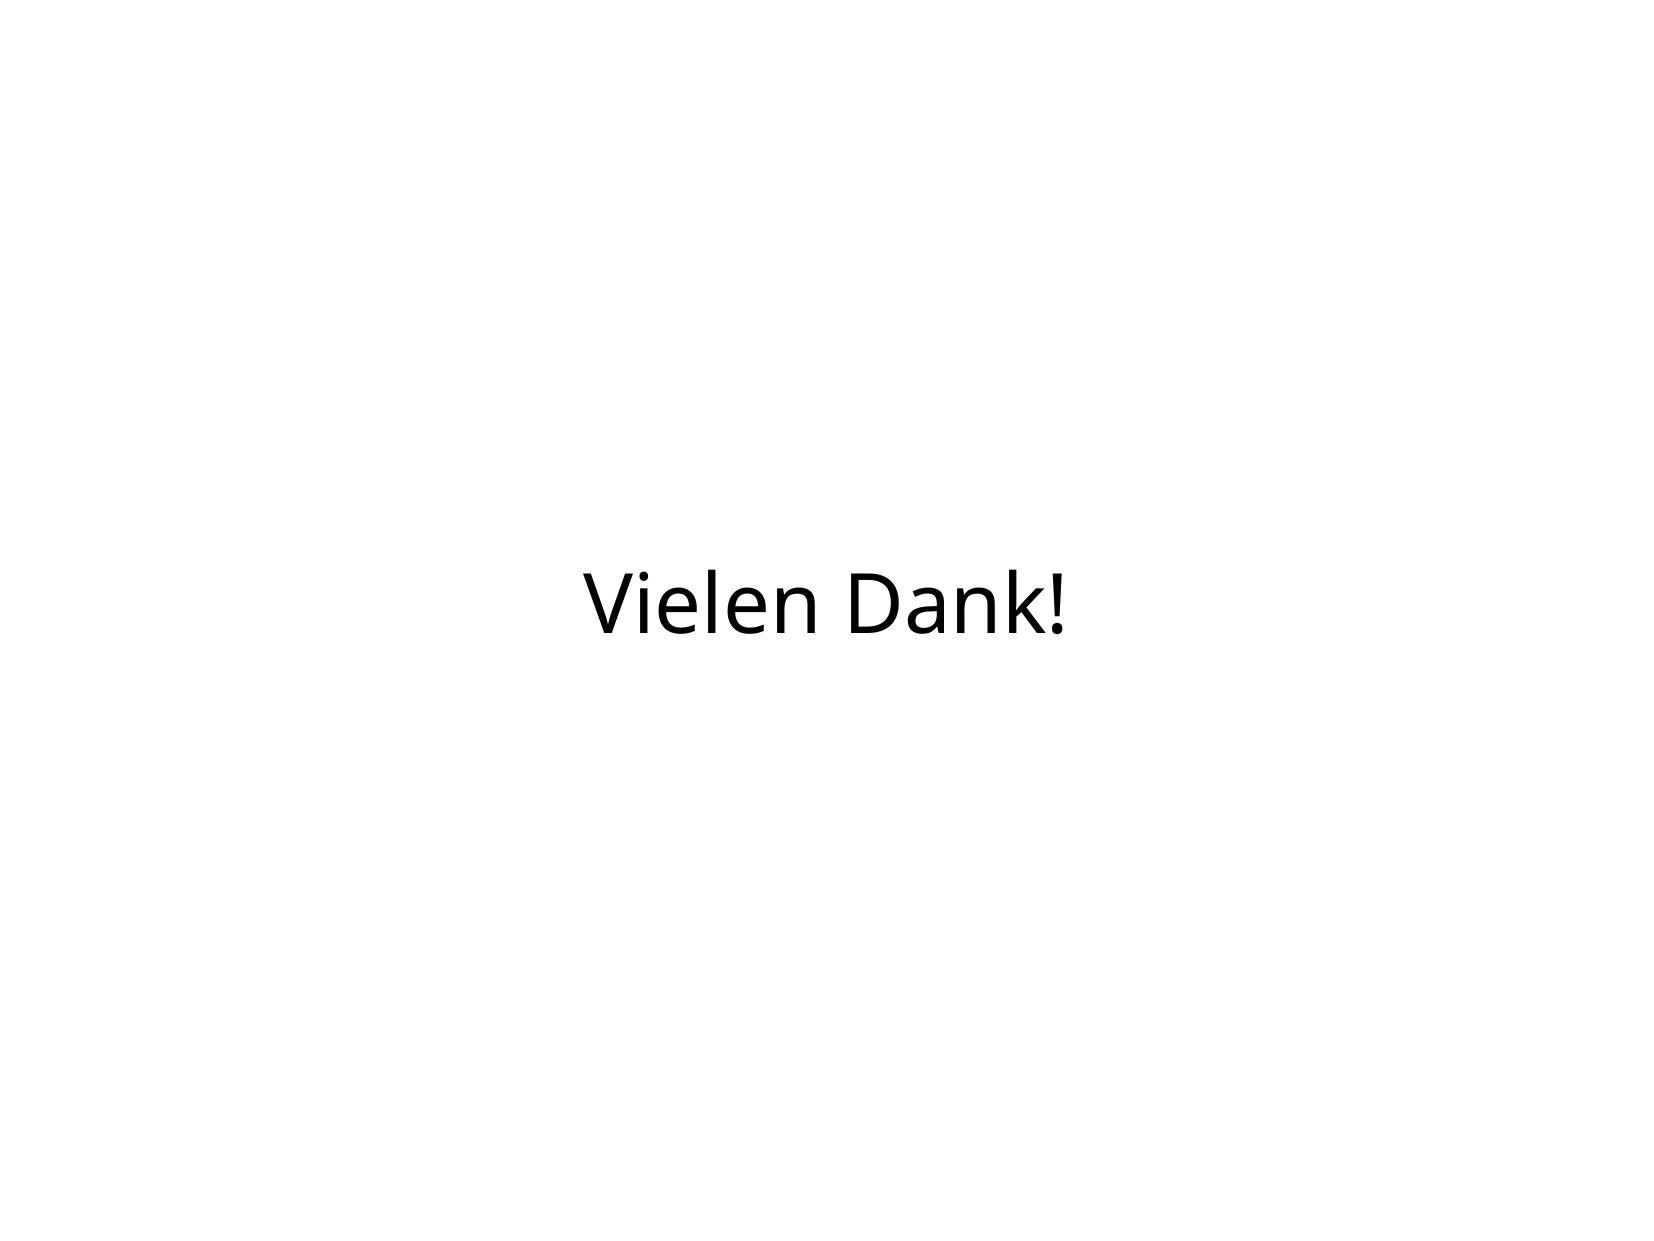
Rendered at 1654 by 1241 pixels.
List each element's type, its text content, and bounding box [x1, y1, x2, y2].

subtitle Vielen Dank! [82, 165, 1571, 1010]
